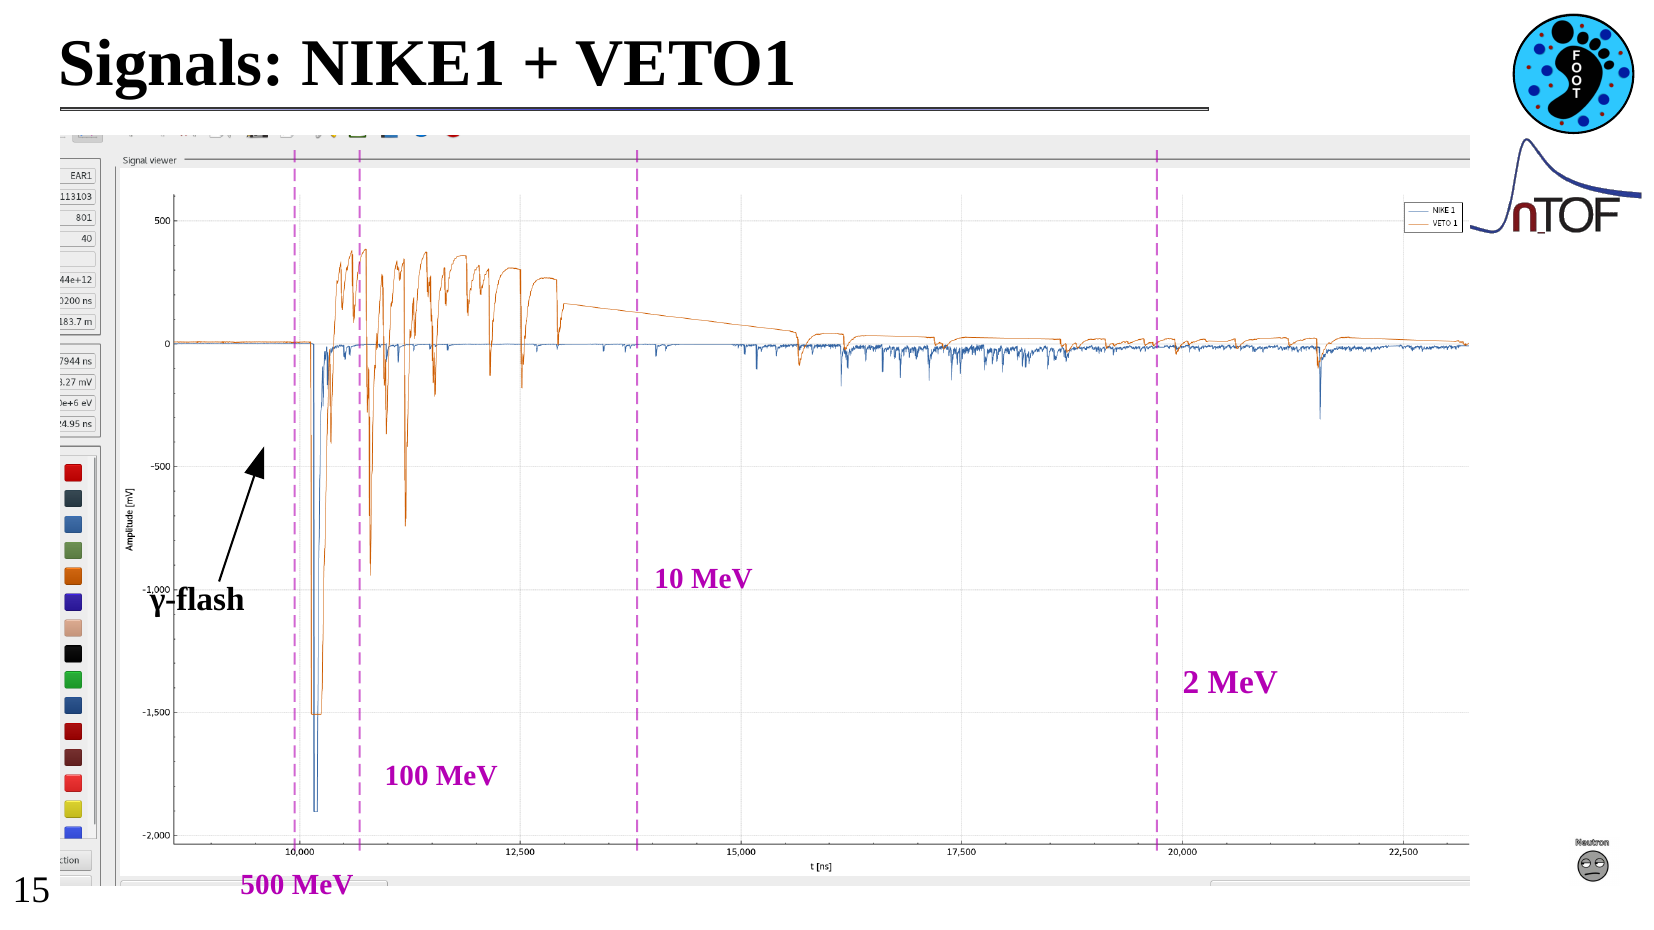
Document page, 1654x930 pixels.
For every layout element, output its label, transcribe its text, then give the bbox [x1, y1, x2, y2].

text_box Signals: NIKE1 + VETO1 [58, 0, 1594, 118]
text_box 500 MeV [225, 861, 366, 919]
text_box 2 MeV [1167, 656, 1291, 721]
picture [1594, 11, 1634, 61]
picture [1569, 837, 1621, 886]
text_box 100 MeV [369, 752, 511, 811]
text_box 10 MeV [639, 555, 766, 613]
text_box 15 [0, 861, 66, 927]
text_box γ-flash [135, 573, 271, 637]
picture [60, 21, 1653, 886]
